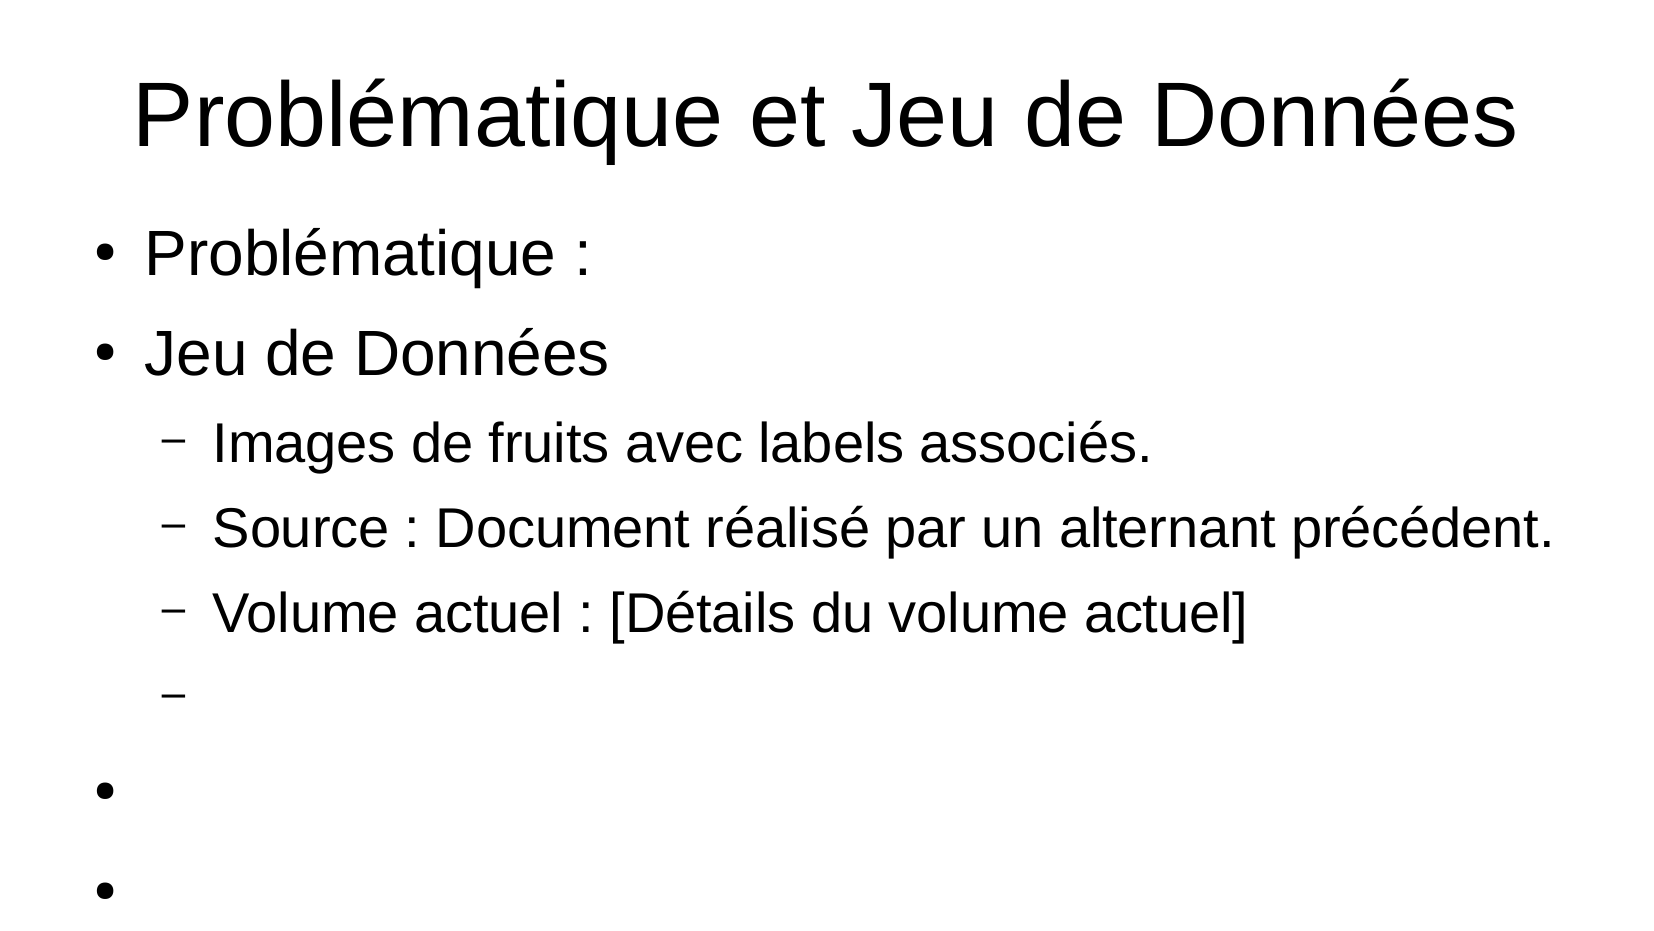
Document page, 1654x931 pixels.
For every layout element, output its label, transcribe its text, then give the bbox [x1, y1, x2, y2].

list Problématique : Jeu de Données Images de fruits avec labels associés. Source : Document réalisé par un alternant précédent. Volume actuel : [Détails du volume actuel] [76, 217, 1565, 758]
title Problématique et Jeu de Données [82, 37, 1571, 193]
